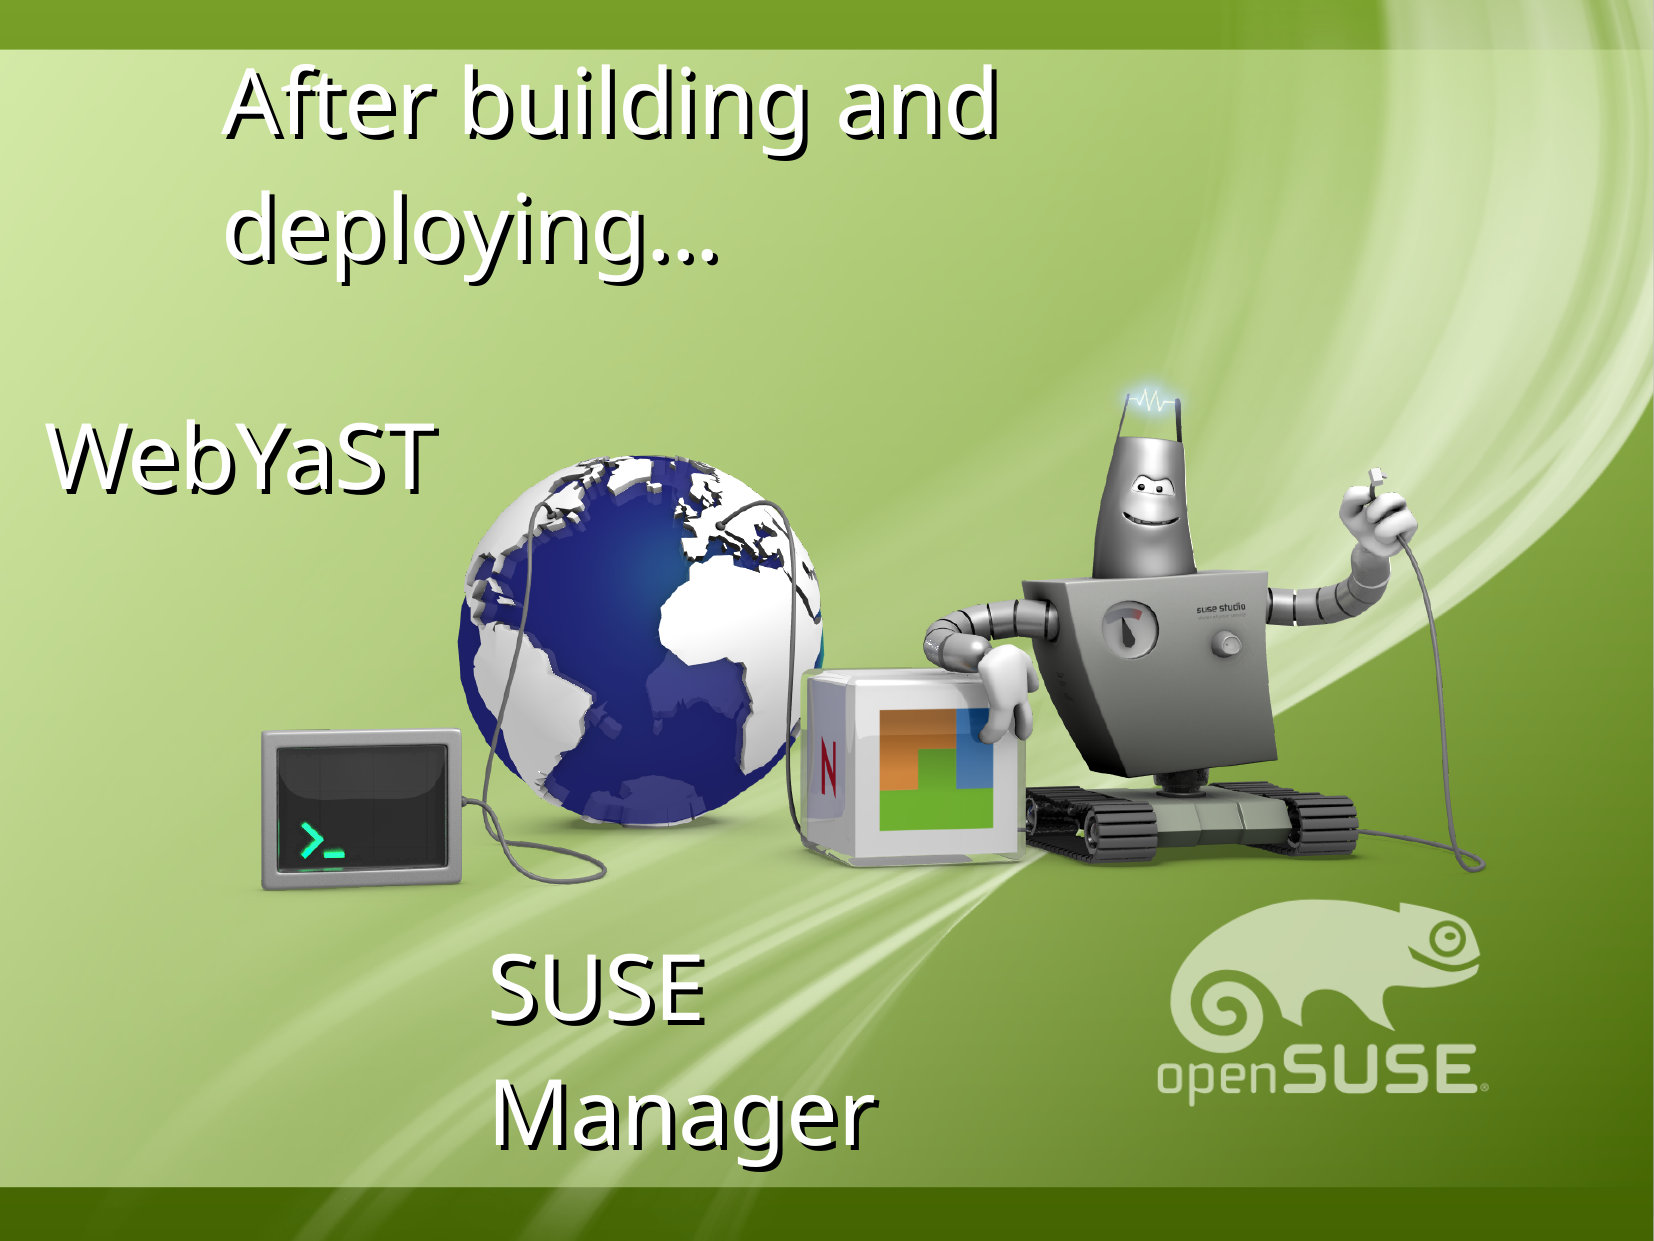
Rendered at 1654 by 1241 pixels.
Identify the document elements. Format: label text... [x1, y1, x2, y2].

text_box SUSE Manager [472, 915, 1063, 1063]
text_box After building and deploying... [206, 29, 1477, 178]
text_box WebYaST [29, 383, 473, 562]
picture [0, 0, 1654, 1241]
